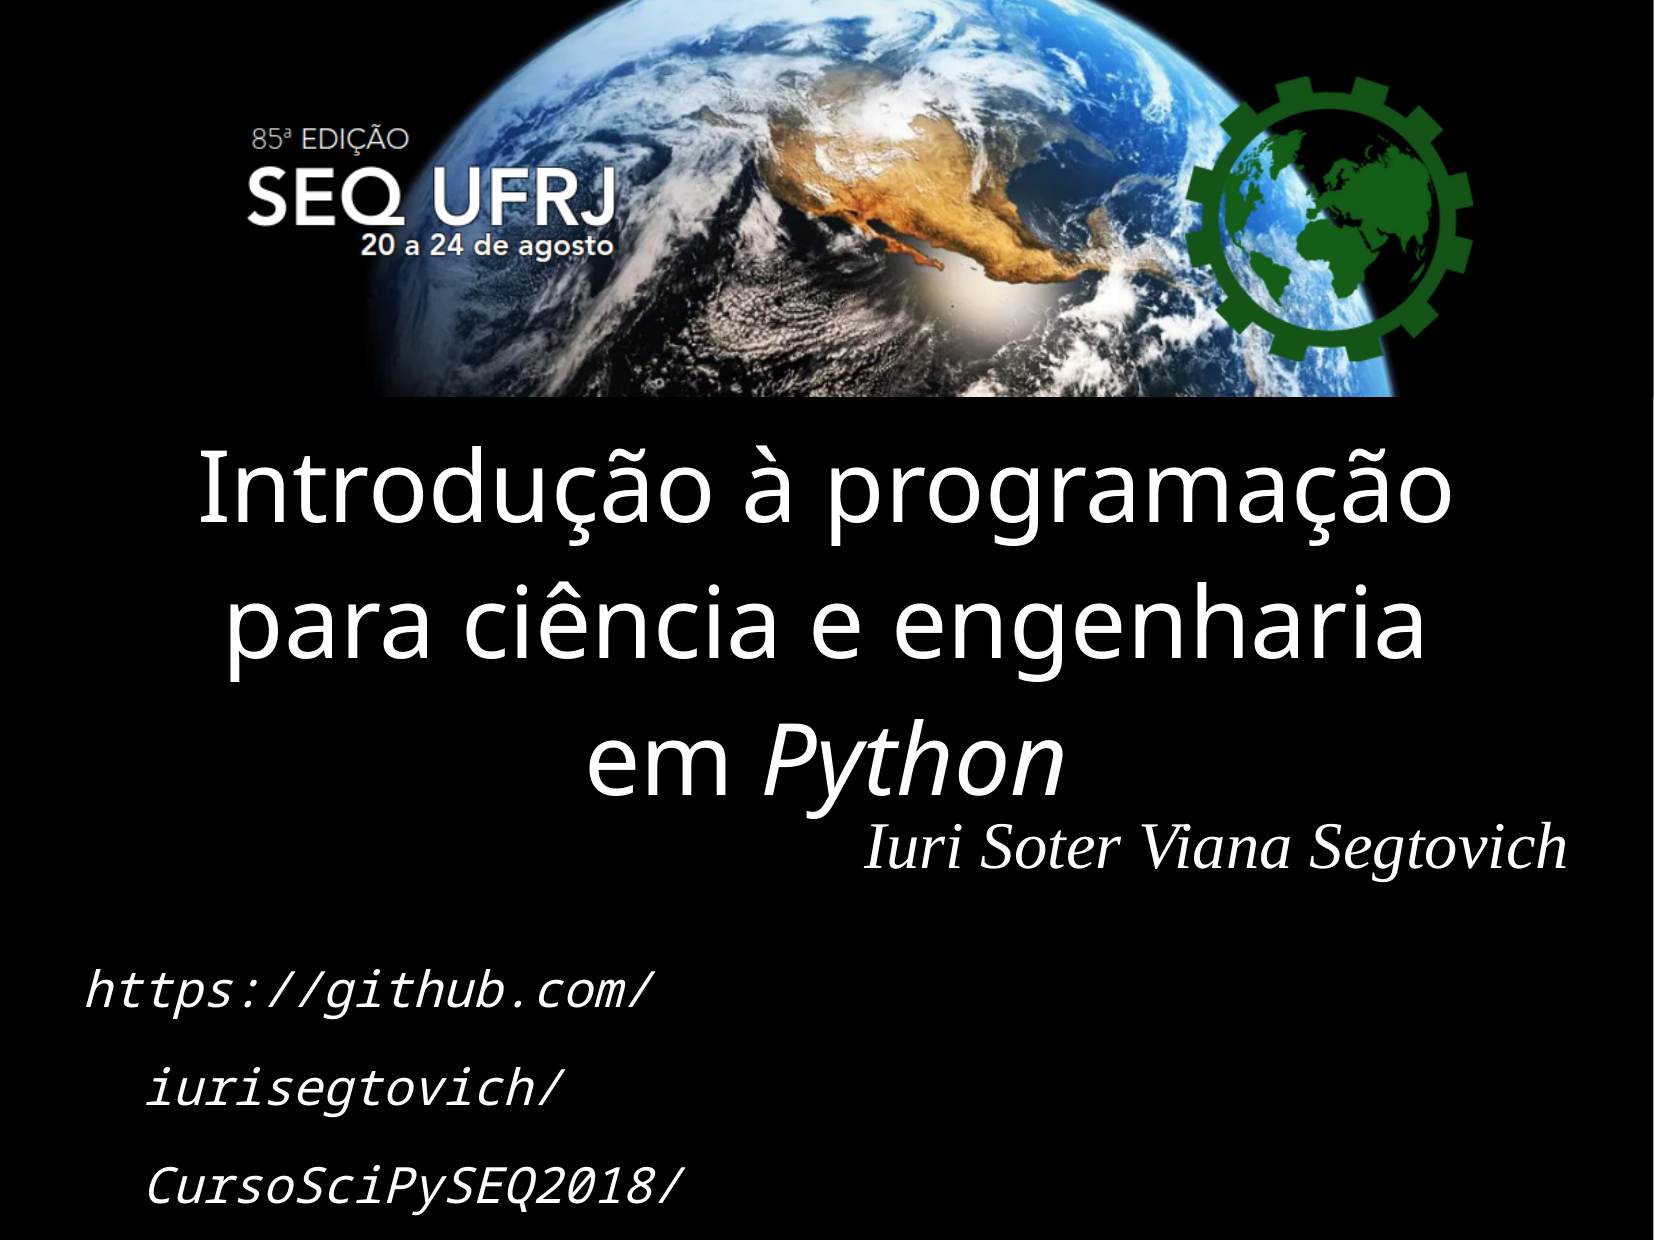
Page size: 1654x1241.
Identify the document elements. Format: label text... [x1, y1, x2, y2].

picture [0, 0, 1654, 397]
list Iuri Soter Viana Segtovich https://github.com/ iurisegtovich/ CursoSciPySEQ2018/ [82, 809, 1571, 1241]
title Introdução à programação para ciência e engenharia em Python [82, 445, 1571, 795]
